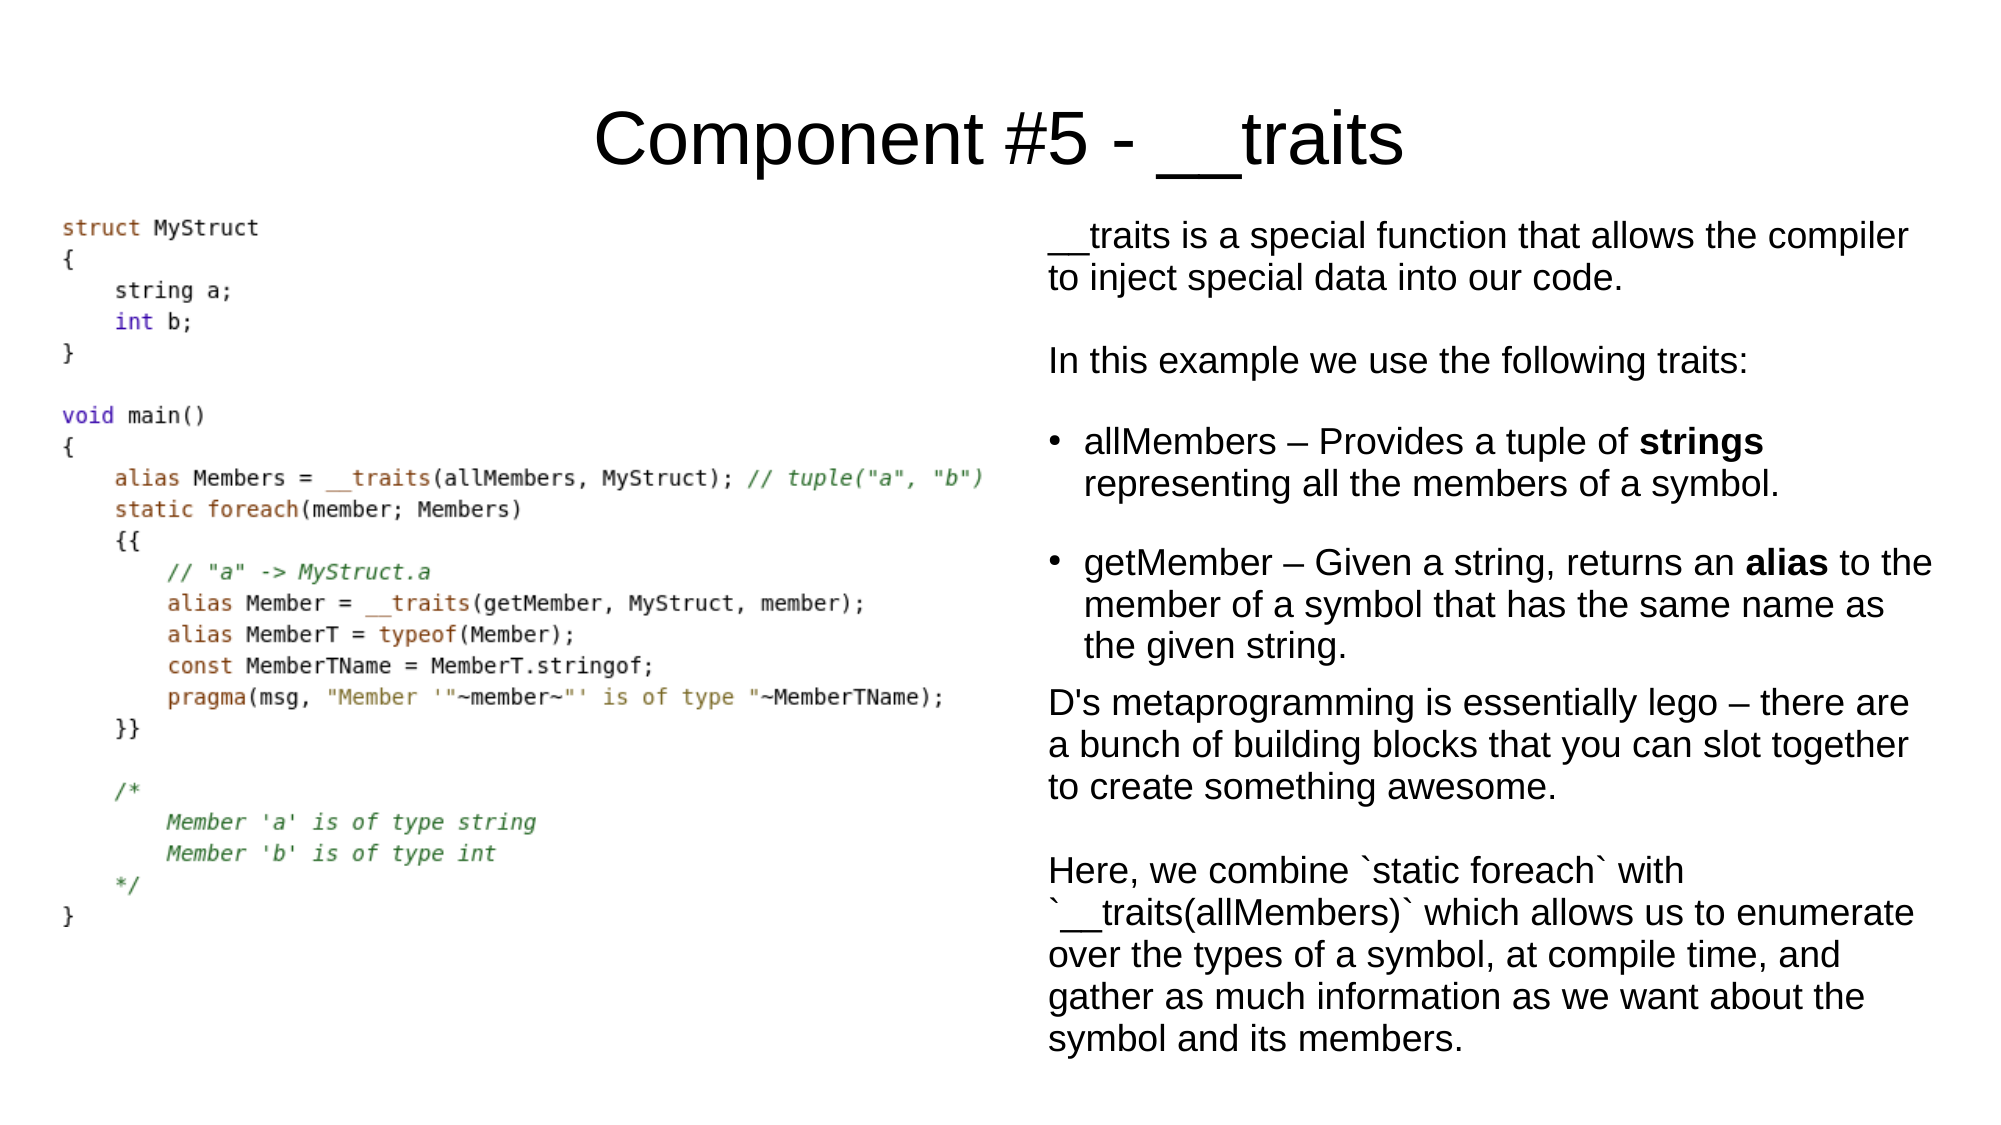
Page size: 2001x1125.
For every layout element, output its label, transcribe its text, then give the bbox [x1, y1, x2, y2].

picture [59, 206, 991, 927]
text_box allMembers – Provides a tuple of strings representing all the members of a symbol. getMember – Given a string, returns an alias to the member of a symbol that has the same name as the given string. [1033, 413, 1949, 674]
text_box __traits is a special function that allows the compiler to inject special data into our code. In this example we use the following traits: [1033, 206, 1949, 390]
text_box D's metaprogramming is essentially lego – there are a bunch of building blocks that you can slot together to create something awesome. Here, we combine `static foreach` with `__traits(allMembers)` which allows us to enumerate over the types of a symbol, at compile time, and gather as much information as we want about the symbol and its members. [1033, 674, 1949, 1068]
title Component #5 - __traits [99, 44, 1900, 233]
